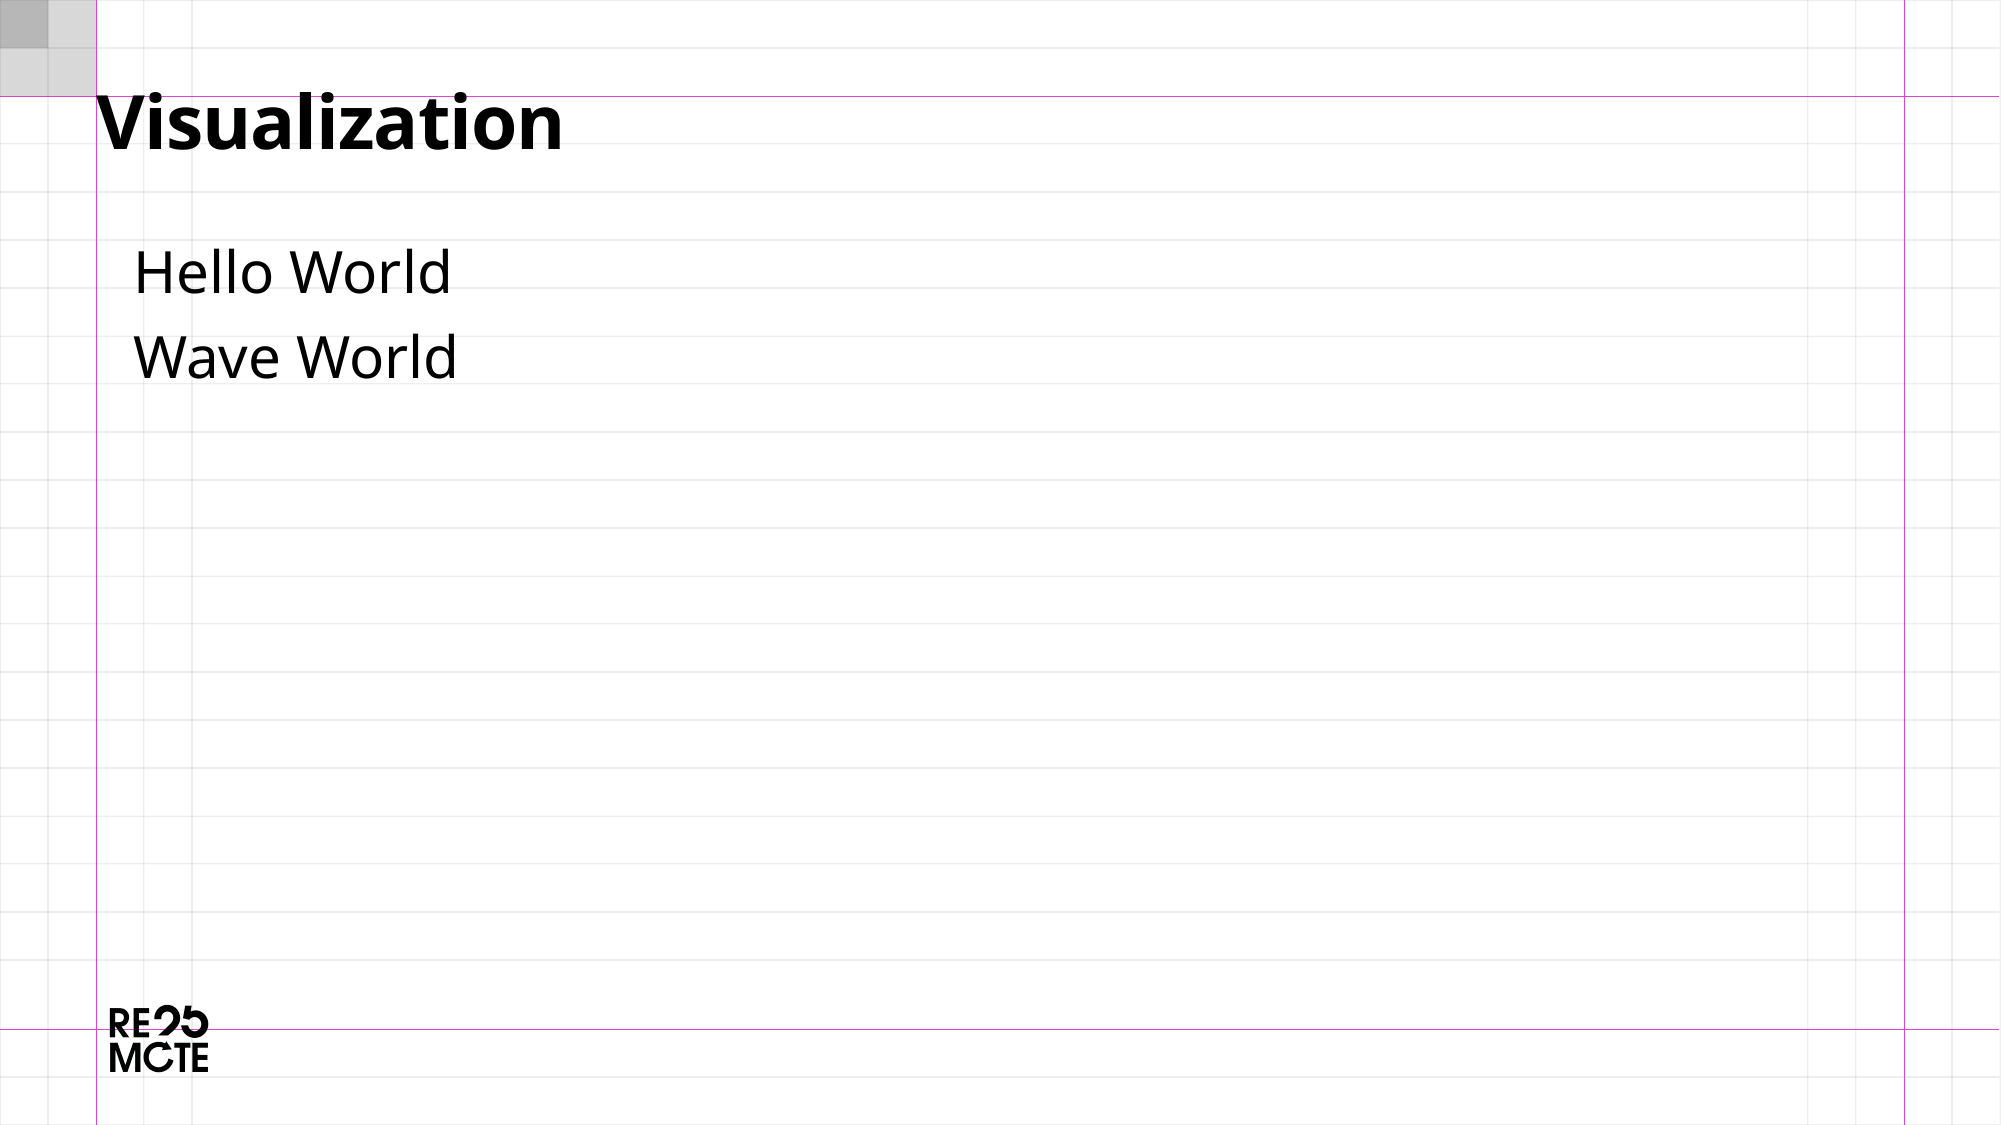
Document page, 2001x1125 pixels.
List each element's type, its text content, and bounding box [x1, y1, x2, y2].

title Visualization [96, 75, 1904, 166]
list Hello World Wave World [95, 235, 1904, 392]
